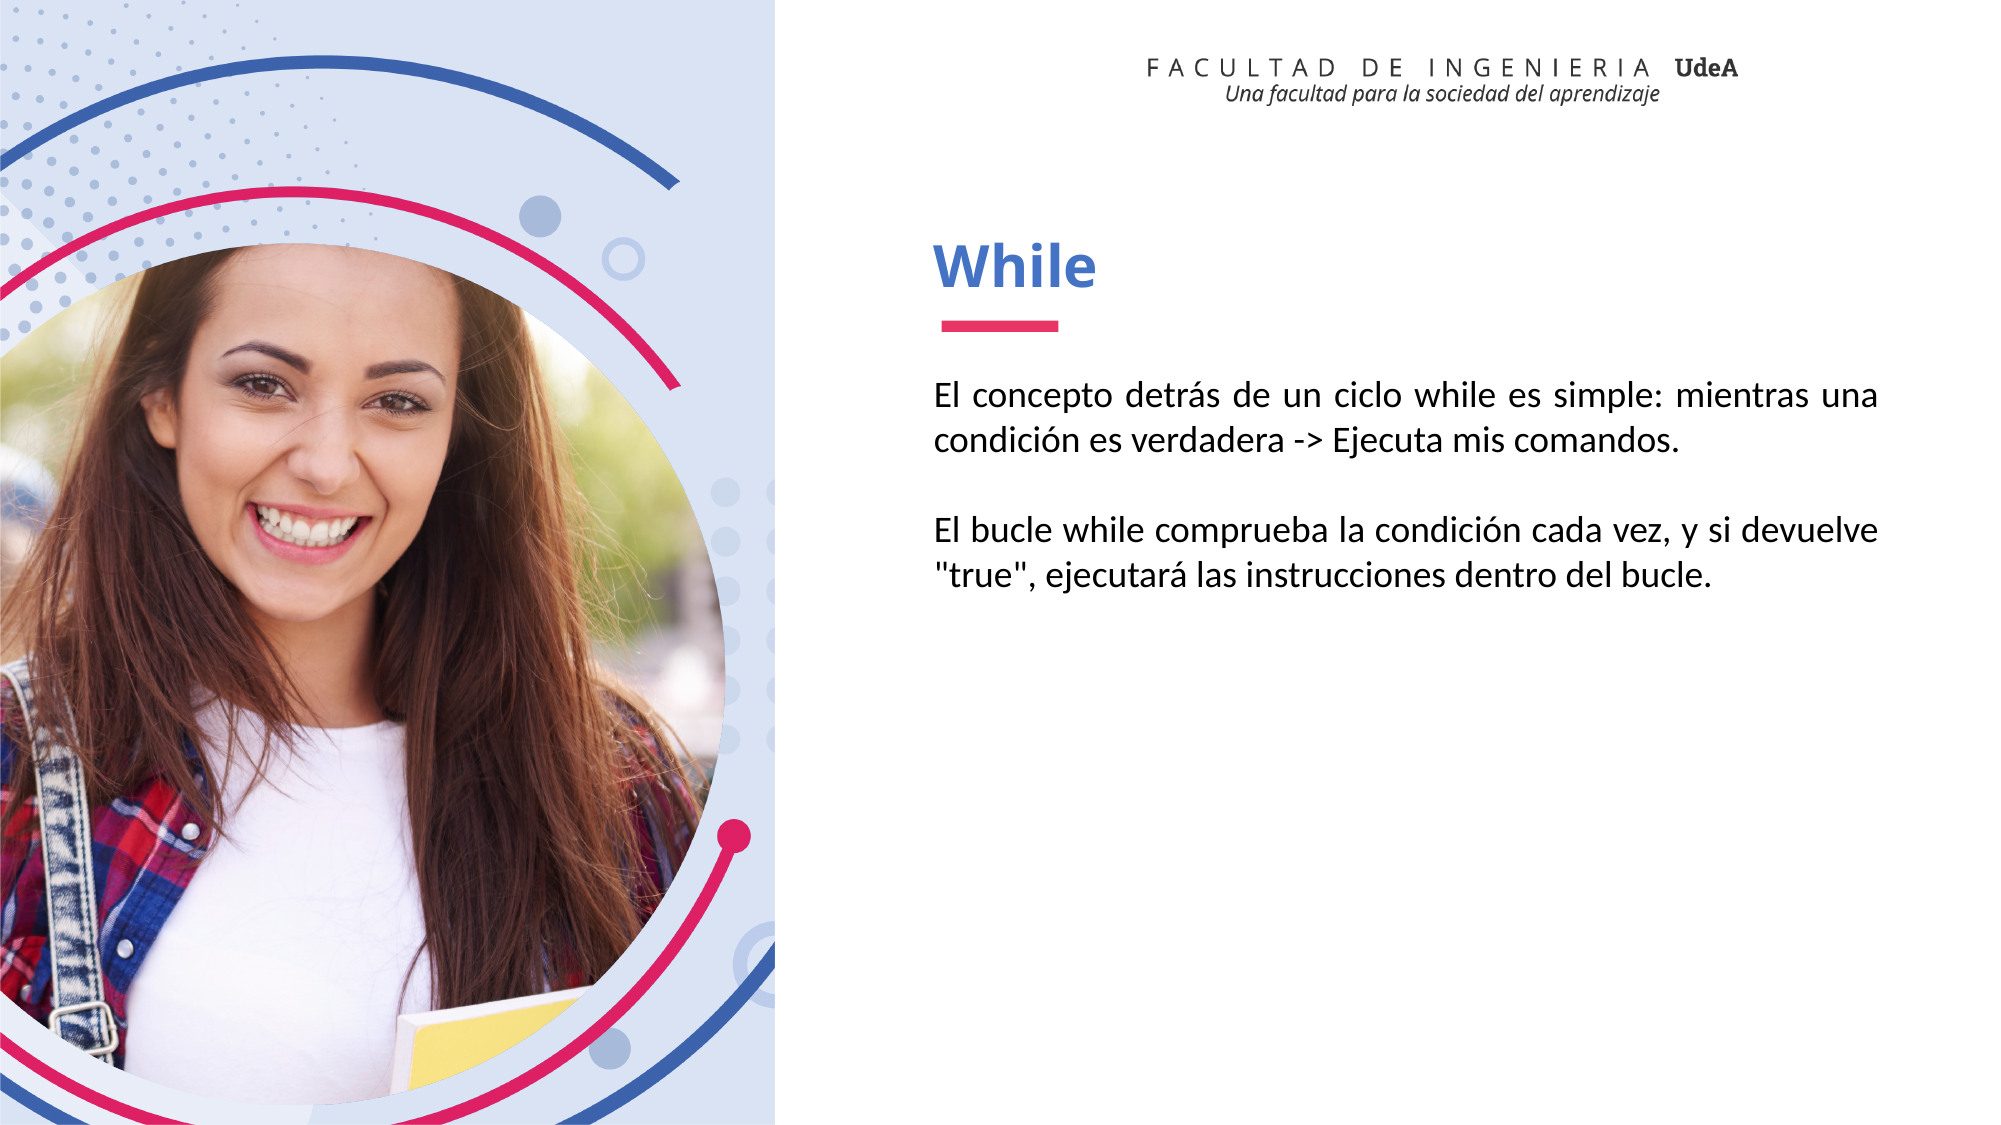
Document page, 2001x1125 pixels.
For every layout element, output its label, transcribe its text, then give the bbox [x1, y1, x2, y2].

text_box El concepto detrás de un ciclo while es simple: mientras una condición es verdadera -> Ejecuta mis comandos. El bucle while comprueba la condición cada vez, y si devuelve "true", ejecutará las instrucciones dentro del bucle. [918, 362, 1895, 603]
picture [1148, 57, 1738, 106]
picture [0, 0, 775, 1125]
text_box While [918, 212, 1815, 324]
